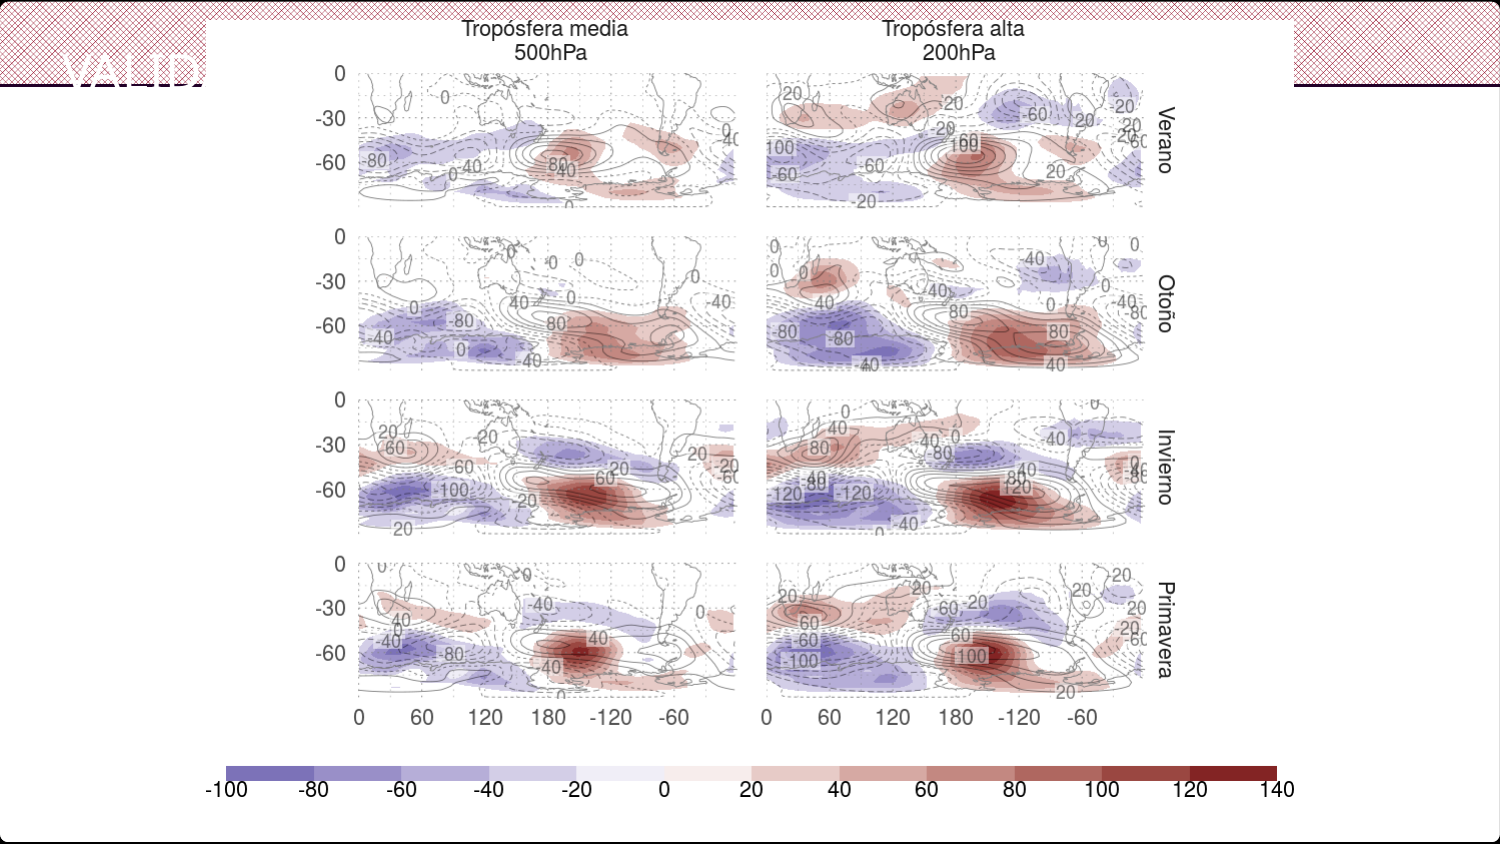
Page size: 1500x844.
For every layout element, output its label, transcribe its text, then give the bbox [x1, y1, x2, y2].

picture [206, 20, 1294, 797]
list Validación de corrida Control [1294, 26, 1453, 115]
list Validación de corrida Control [47, 26, 206, 115]
